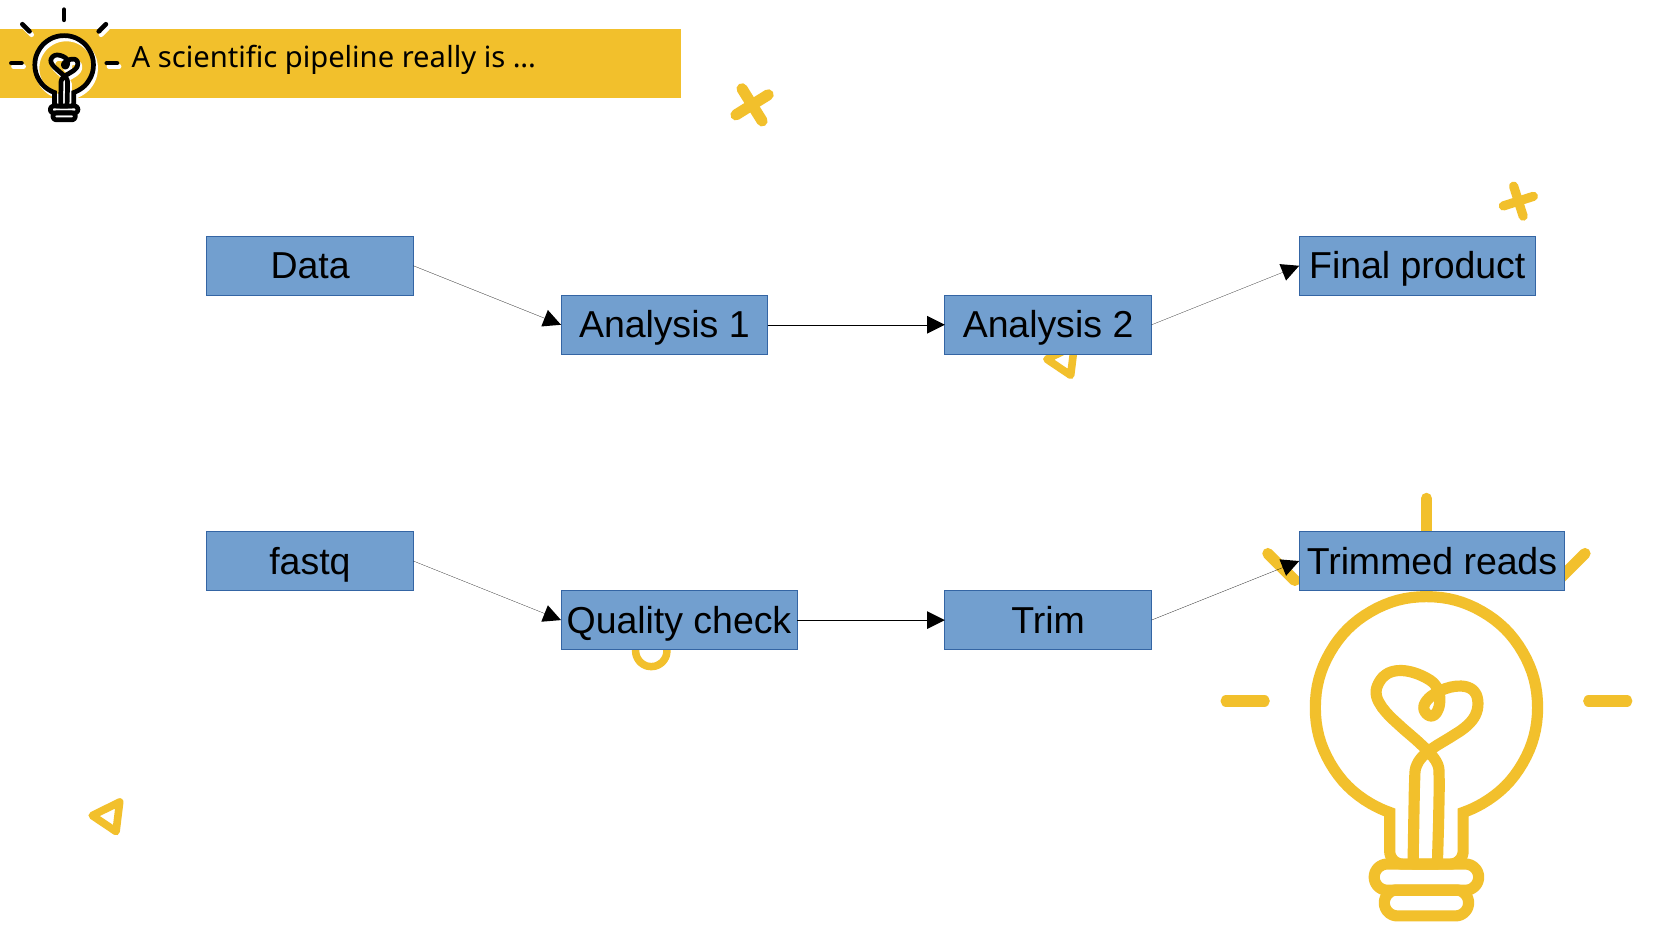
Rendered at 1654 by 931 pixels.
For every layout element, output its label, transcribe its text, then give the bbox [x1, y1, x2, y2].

text_box Data [206, 236, 414, 296]
text_box Analysis 2 [944, 295, 1152, 355]
text_box fastq [206, 531, 414, 591]
text_box Quality check [561, 590, 798, 650]
title A scientific pipeline really is ... [131, 16, 578, 97]
text_box Trimmed reads [1299, 531, 1565, 591]
text_box Trim [944, 590, 1152, 650]
text_box Final product [1299, 236, 1536, 296]
text_box Analysis 1 [561, 295, 768, 355]
